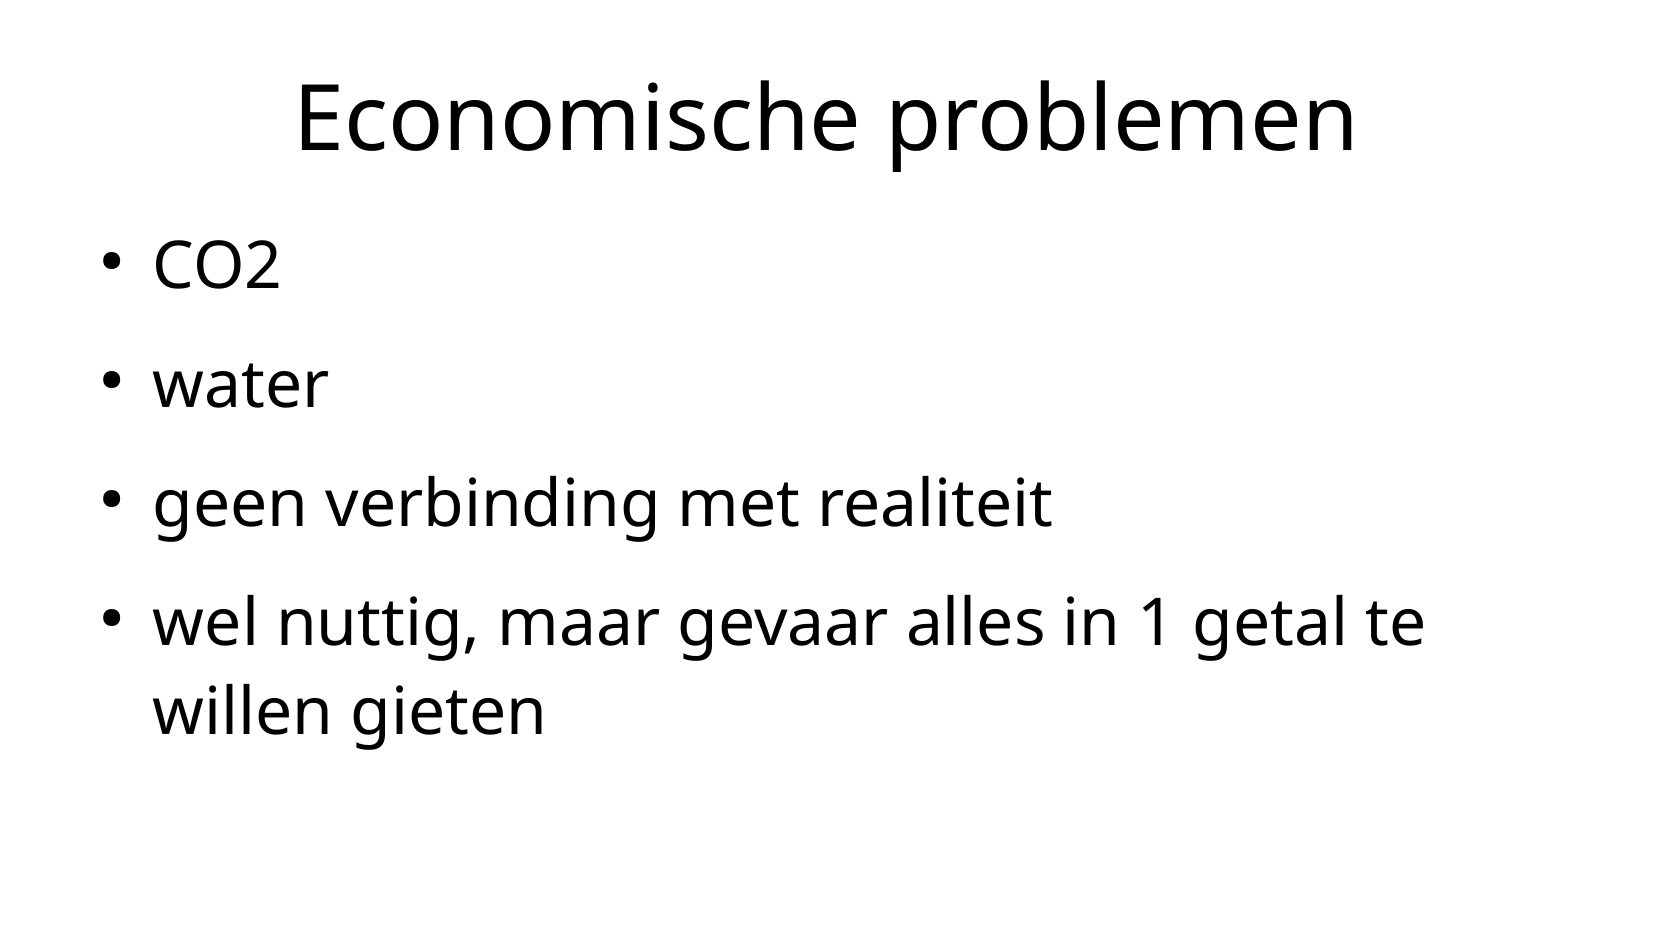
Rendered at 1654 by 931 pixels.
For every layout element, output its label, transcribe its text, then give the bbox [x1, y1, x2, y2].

list CO2 water geen verbinding met realiteit wel nuttig, maar gevaar alles in 1 getal te willen gieten [82, 217, 1571, 758]
title Economische problemen [82, 37, 1571, 193]
